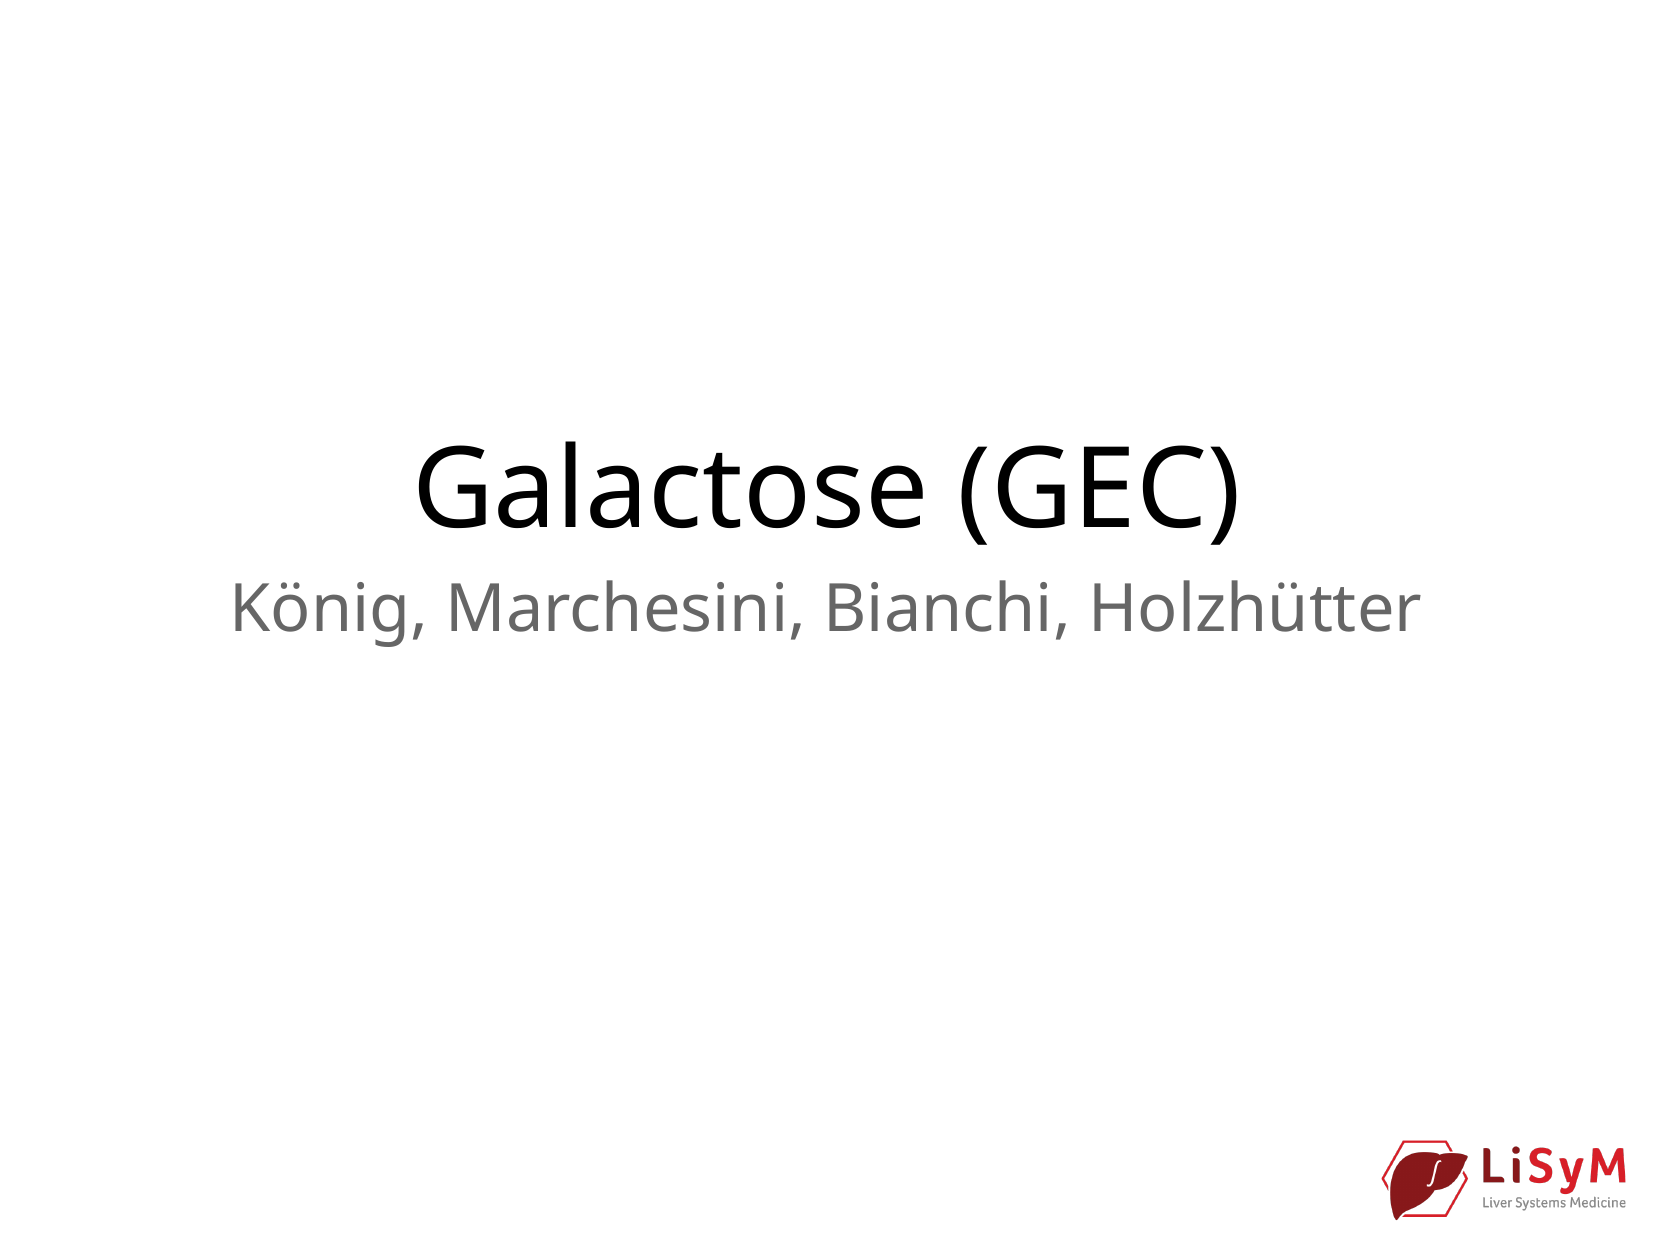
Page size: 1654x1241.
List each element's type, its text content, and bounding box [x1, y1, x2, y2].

subtitle Galactose (GEC) König, Marchesini, Bianchi, Holzhütter [82, 49, 1571, 1010]
picture [1380, 1139, 1627, 1222]
